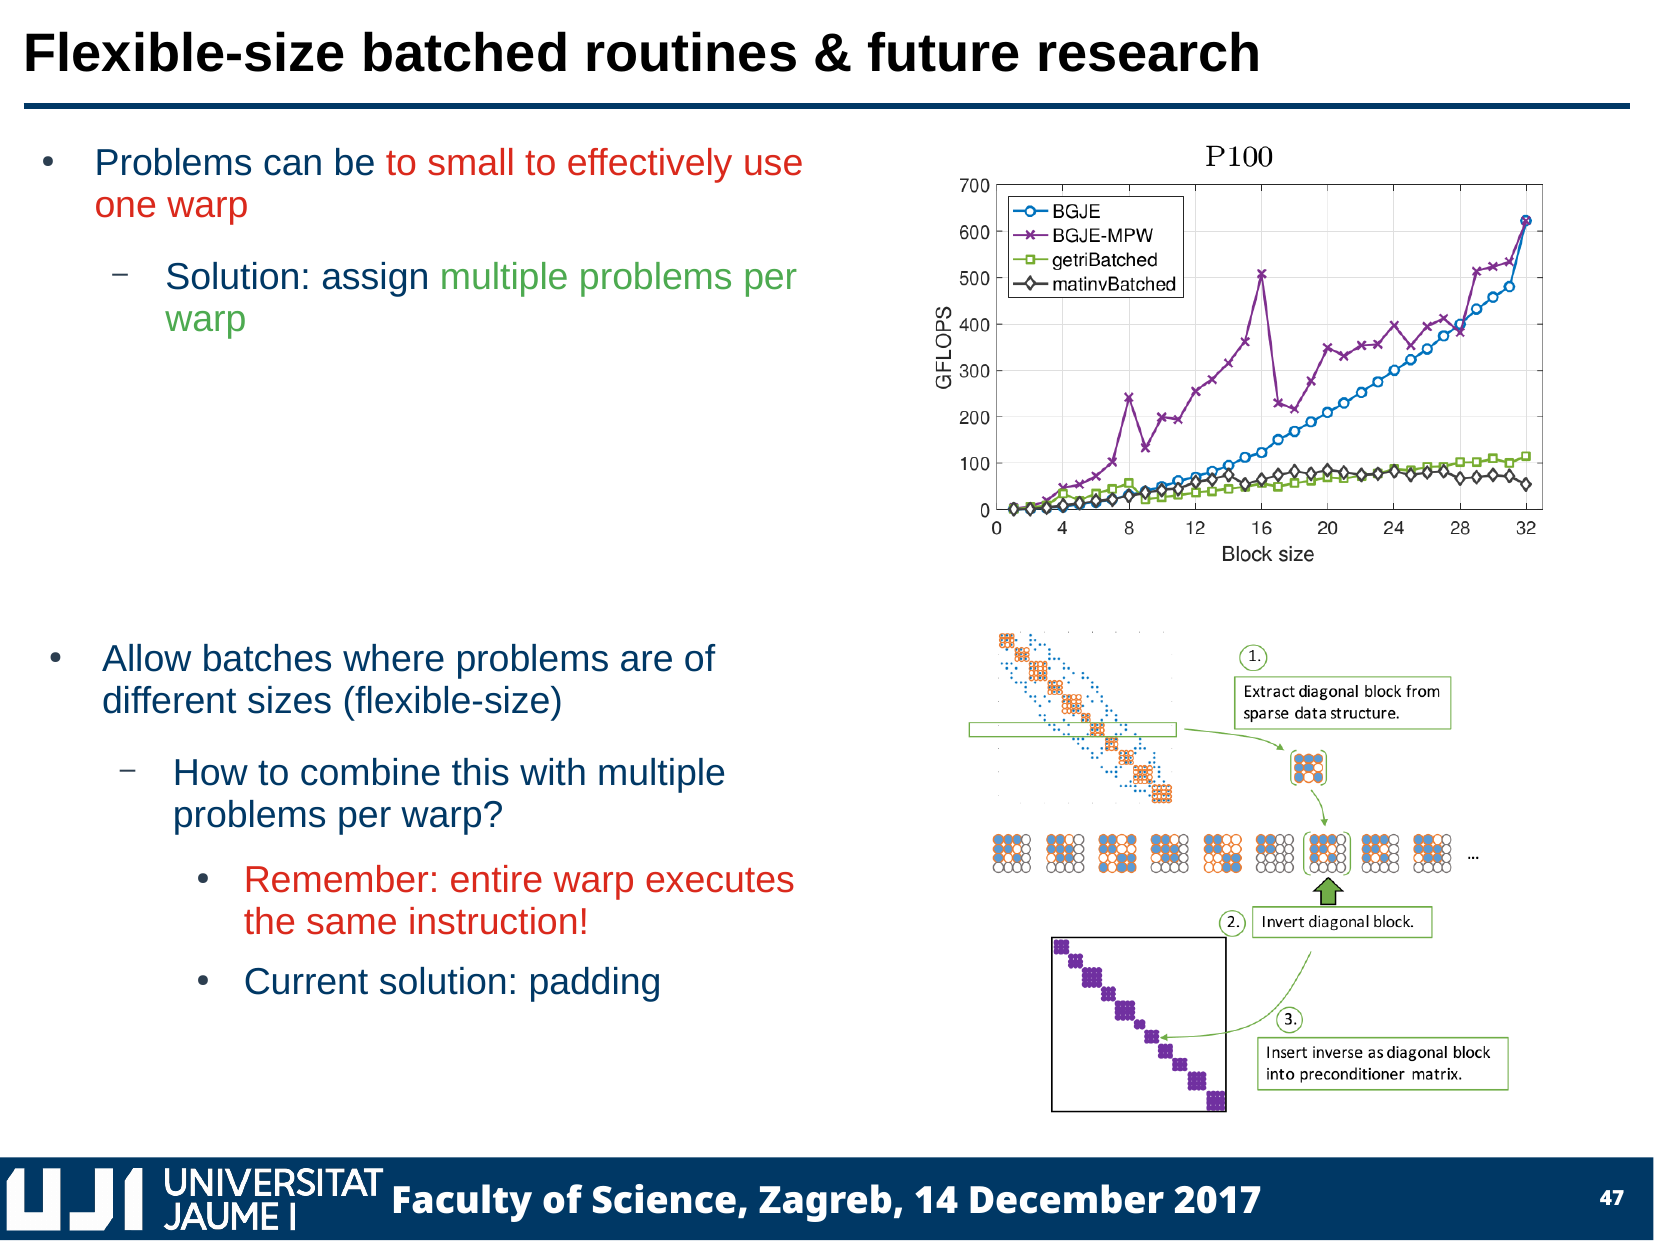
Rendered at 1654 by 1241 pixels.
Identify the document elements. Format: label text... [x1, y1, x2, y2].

picture [921, 123, 1583, 579]
picture [944, 615, 1536, 1147]
list Problems can be to small to effectively use one warp Solution: assign multiple problems per warp [23, 141, 808, 615]
list Allow batches where problems are of different sizes (flexible-size) How to combine this with multiple problems per warp? Remember: entire warp executes the same instruction! Current solution: padding [31, 637, 815, 1112]
title Flexible-size batched routines & future research [23, 0, 1630, 107]
picture [0, 1158, 390, 1241]
